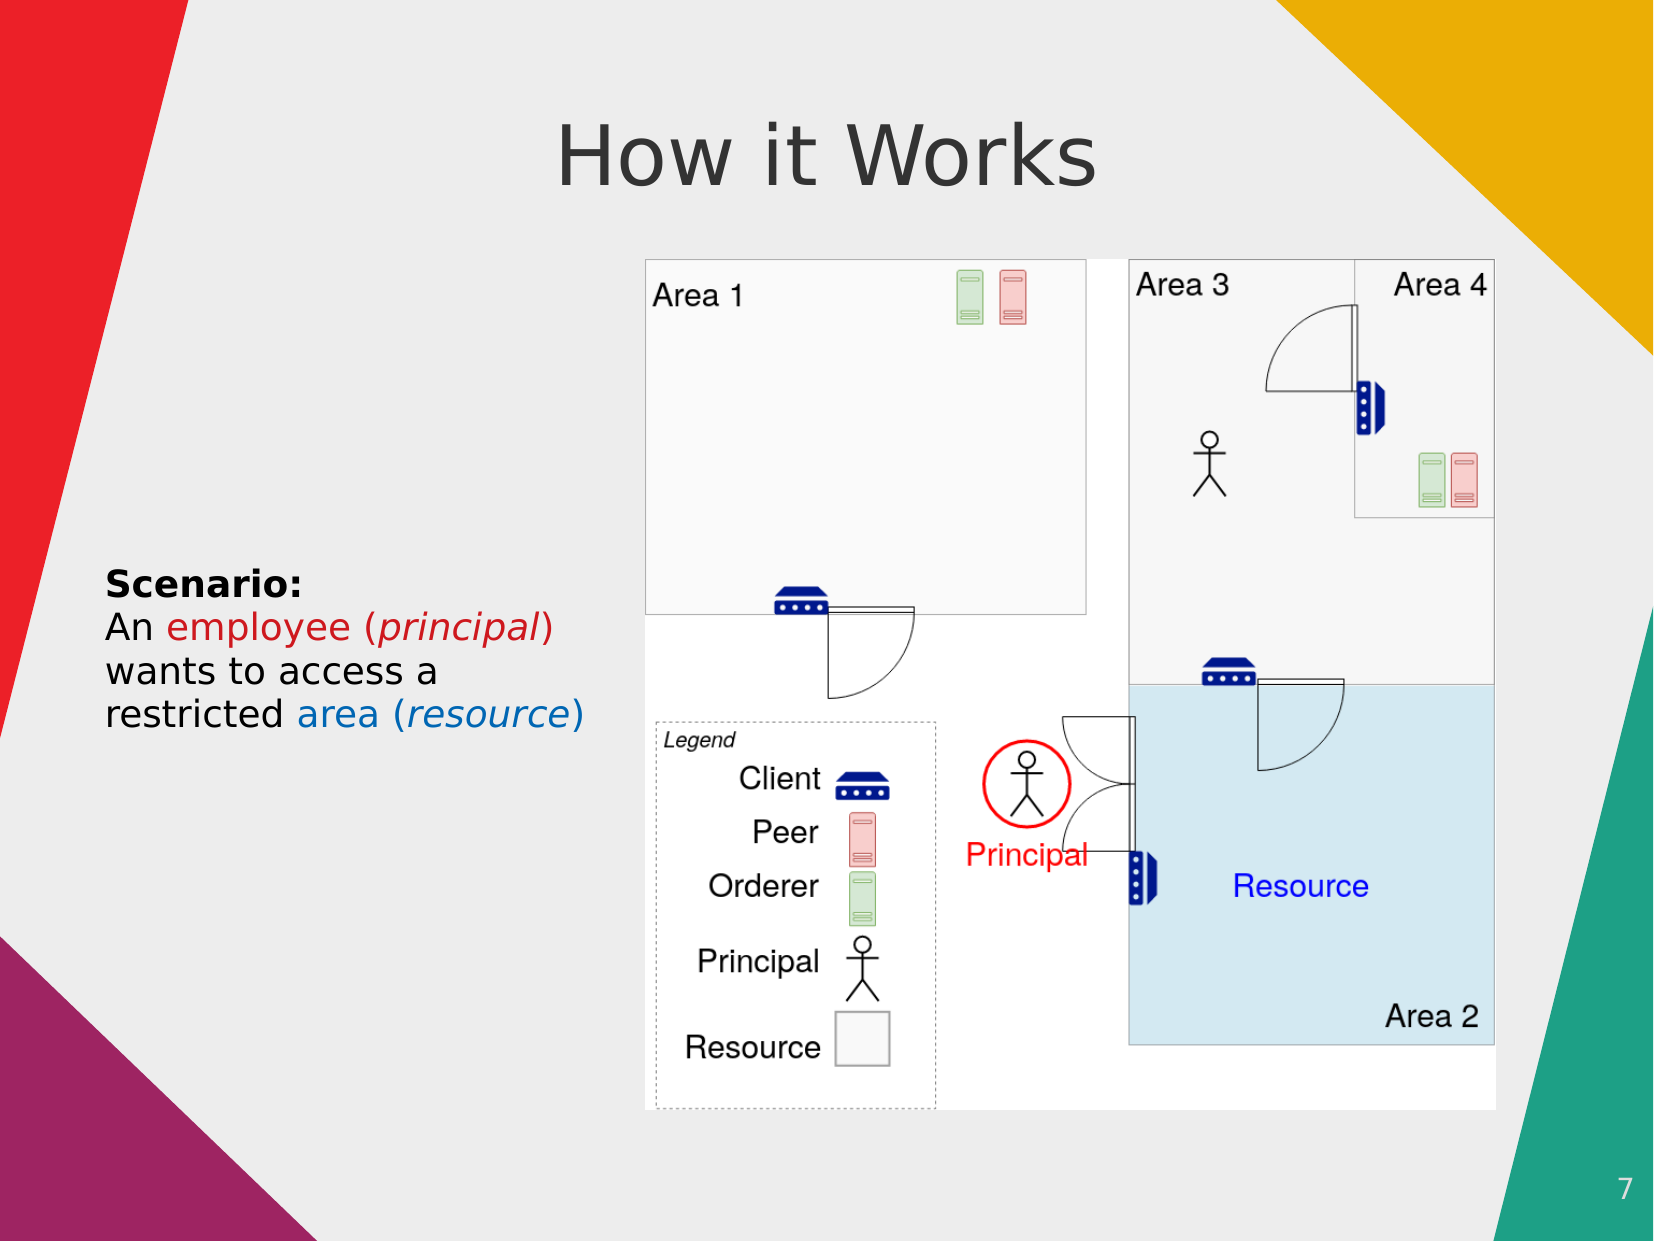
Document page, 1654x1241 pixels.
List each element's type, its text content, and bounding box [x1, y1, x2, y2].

picture [645, 259, 1496, 1111]
title How it Works [114, 58, 1539, 256]
text_box Scenario: An employee (principal) wants to access a restricted area (resource) [90, 555, 601, 744]
